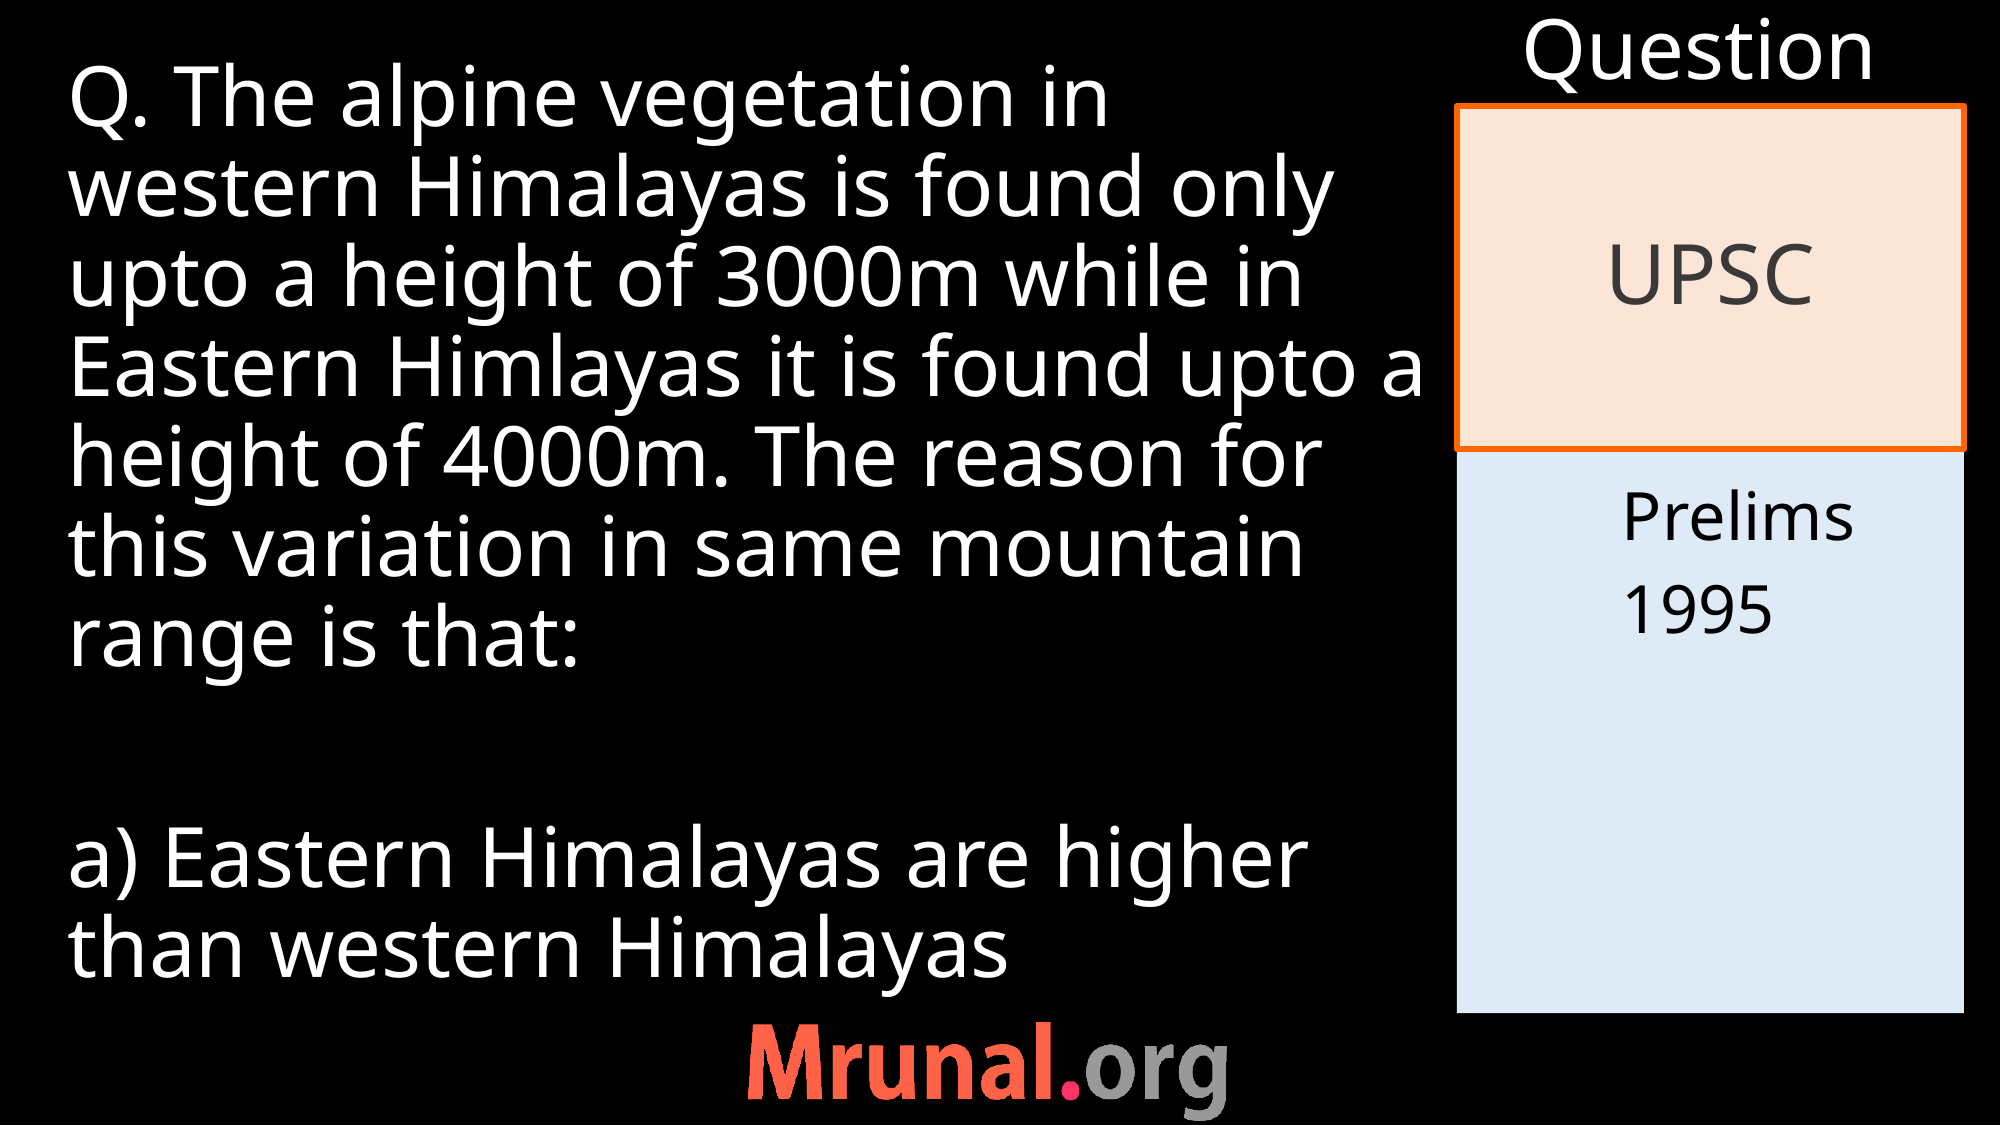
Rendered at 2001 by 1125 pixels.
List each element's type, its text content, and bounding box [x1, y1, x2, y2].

list Q. The alpine vegetation in western Himalayas is found only upto a height of 3000m while in Eastern Himlayas it is found upto a height of 4000m. The reason for this variation in same mountain range is that: a) Eastern Himalayas are higher than western Himalayas [52, 47, 1447, 1014]
title UPSC [1456, 106, 1964, 449]
list Prelims 1995 [1456, 452, 1964, 1014]
list Question [1457, 0, 1964, 106]
picture [741, 1014, 1230, 1125]
